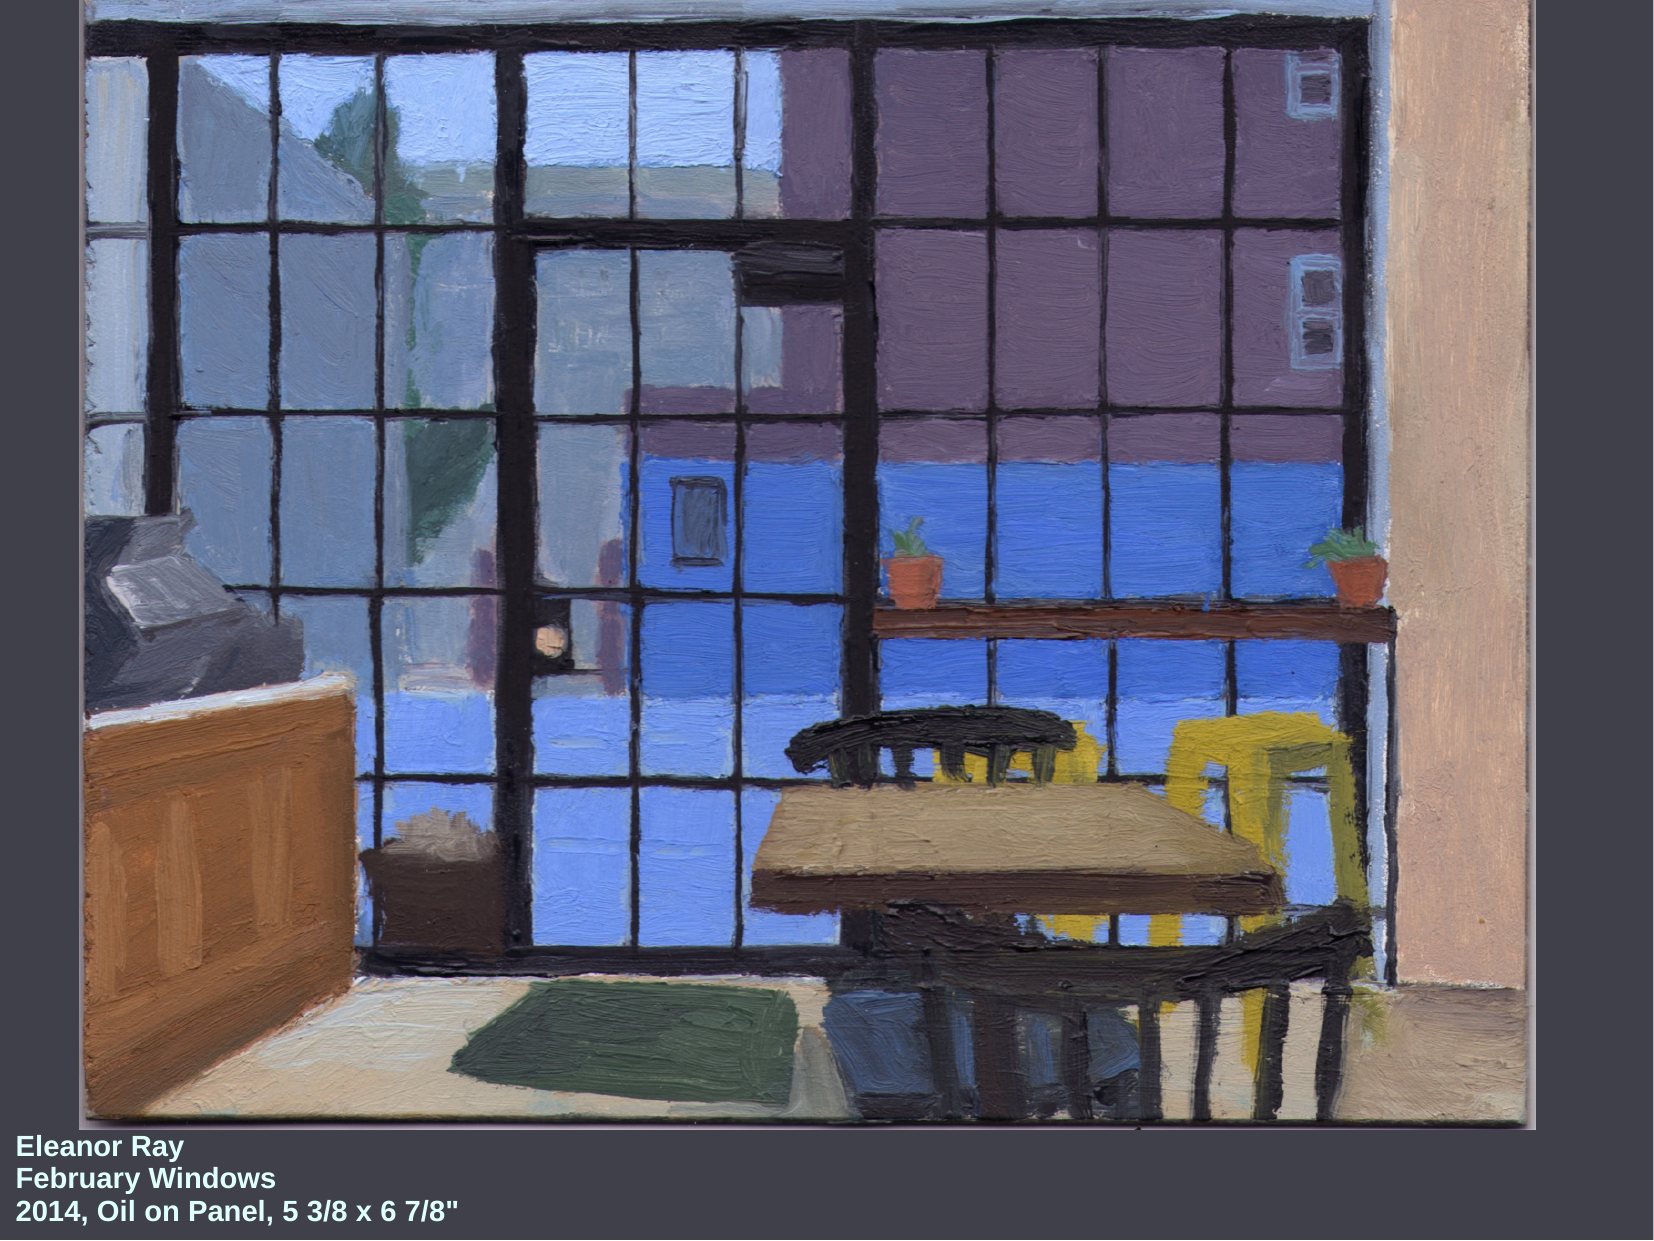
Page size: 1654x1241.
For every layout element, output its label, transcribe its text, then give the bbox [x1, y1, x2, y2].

text_box Eleanor Ray February Windows 2014, Oil on Panel, 5 3/8 x 6 7/8" [0, 1122, 579, 1236]
picture [79, 0, 1536, 1130]
